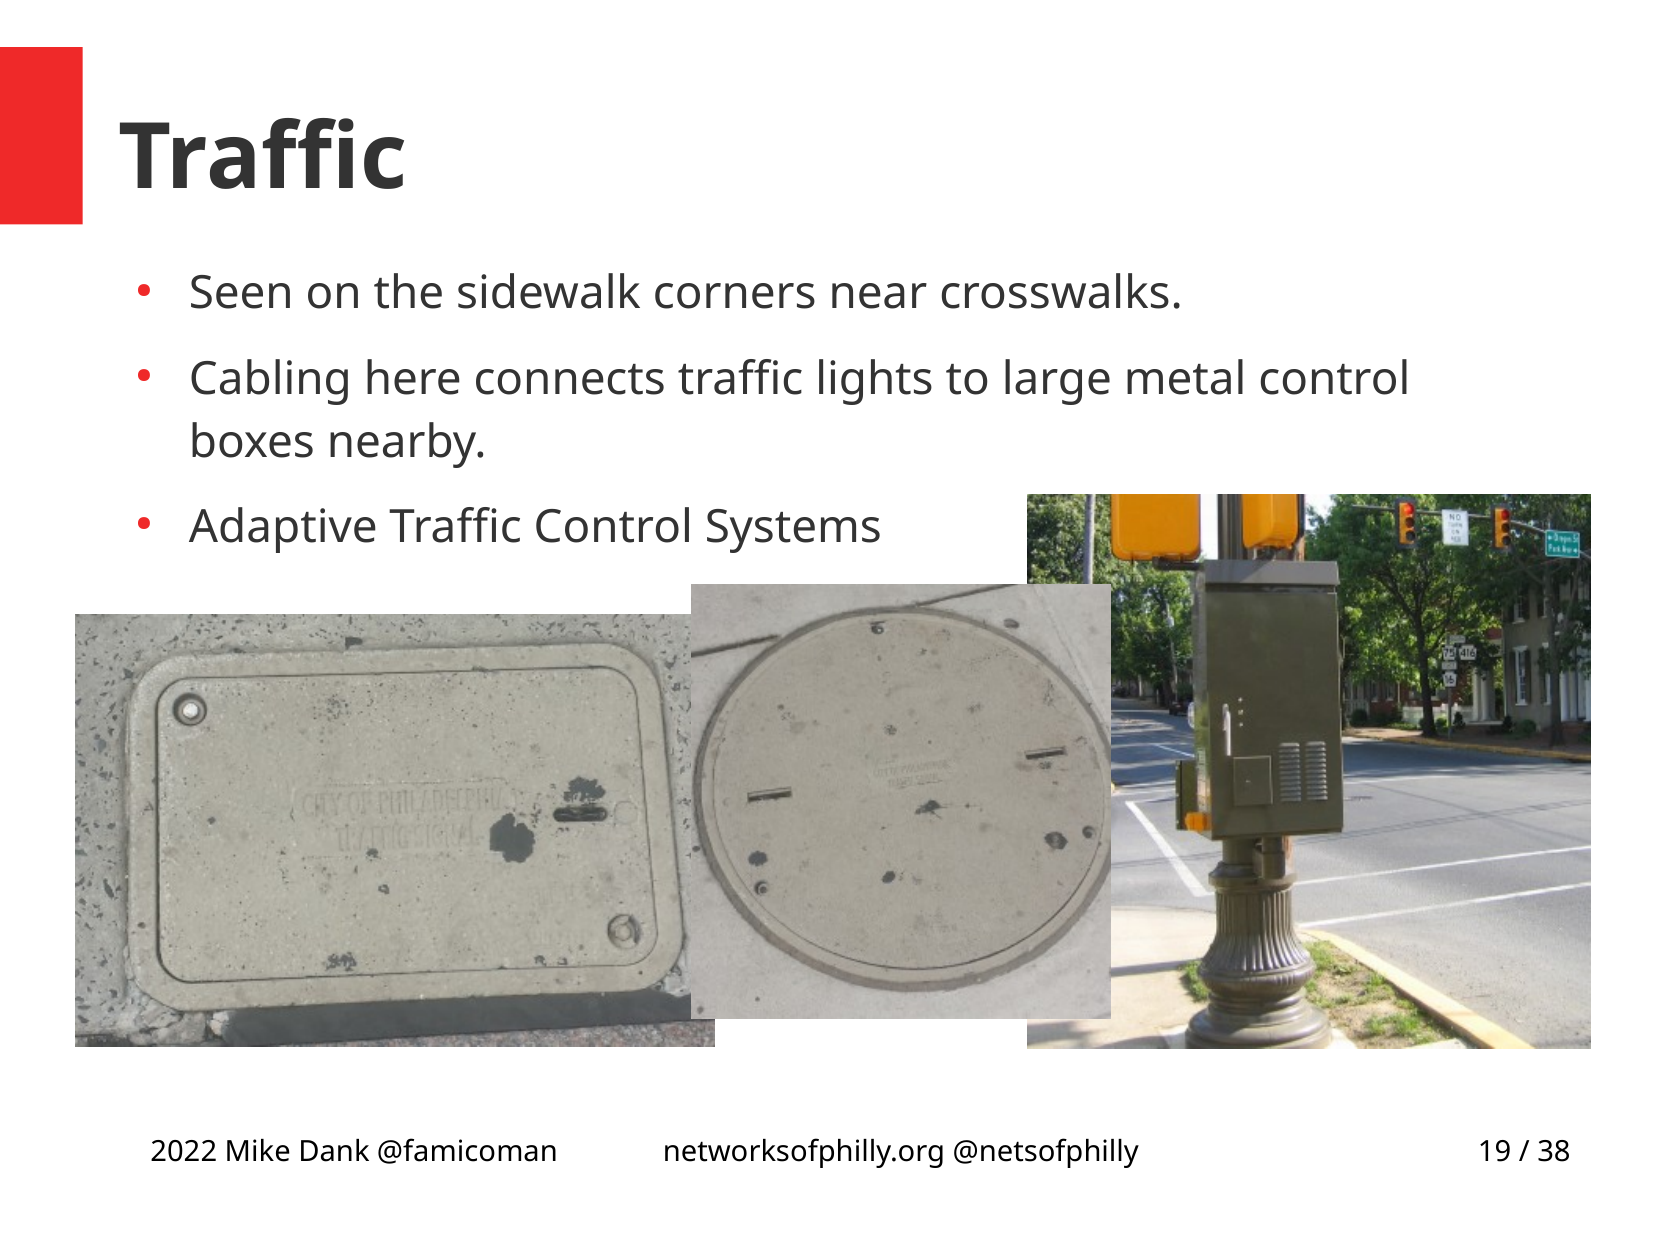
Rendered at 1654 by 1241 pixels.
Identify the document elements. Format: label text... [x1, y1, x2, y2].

list Seen on the sidewalk corners near crosswalks. Cabling here connects traffic lights to large metal control boxes nearby. Adaptive Traffic Control Systems [118, 259, 1536, 614]
picture [75, 494, 1591, 1049]
title Traffic [118, 49, 1571, 257]
